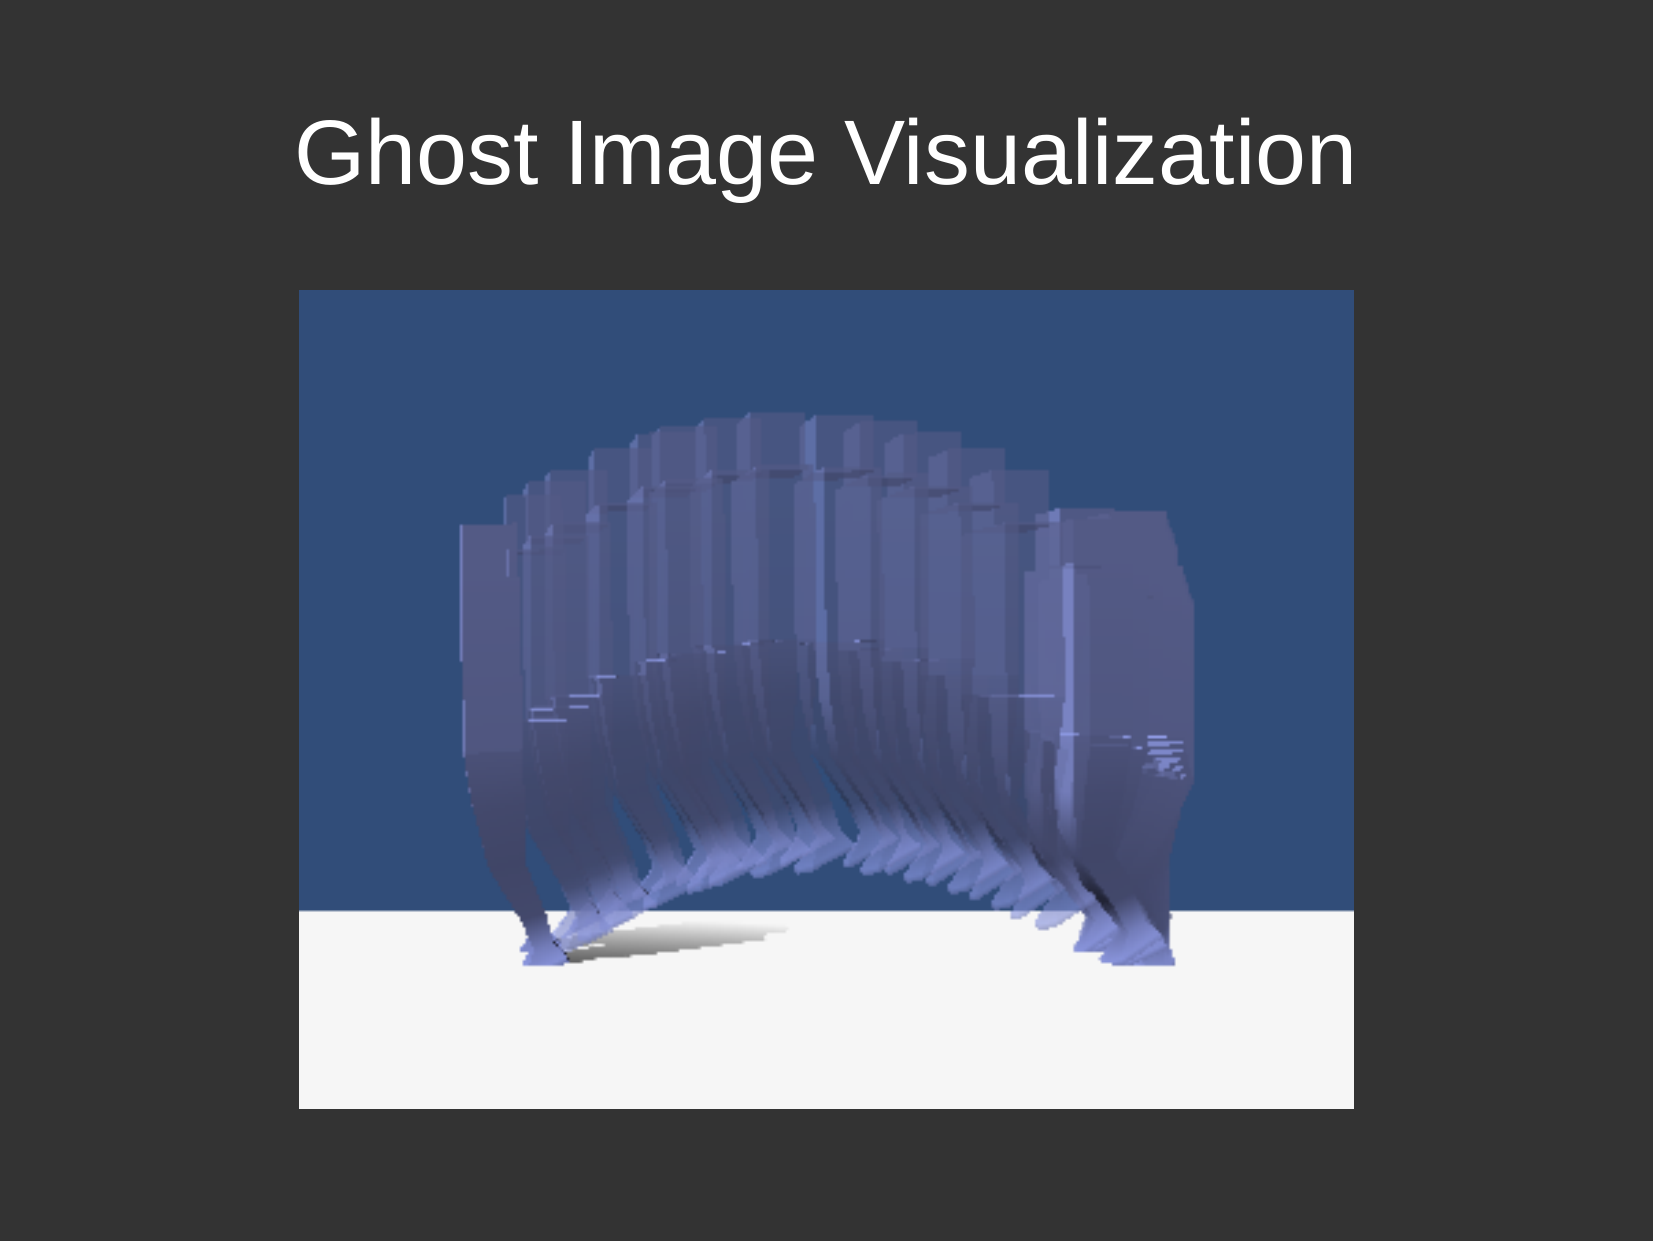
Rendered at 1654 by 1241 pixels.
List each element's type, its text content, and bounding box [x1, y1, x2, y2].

picture [299, 290, 1354, 1109]
title Ghost Image Visualization [82, 49, 1571, 257]
